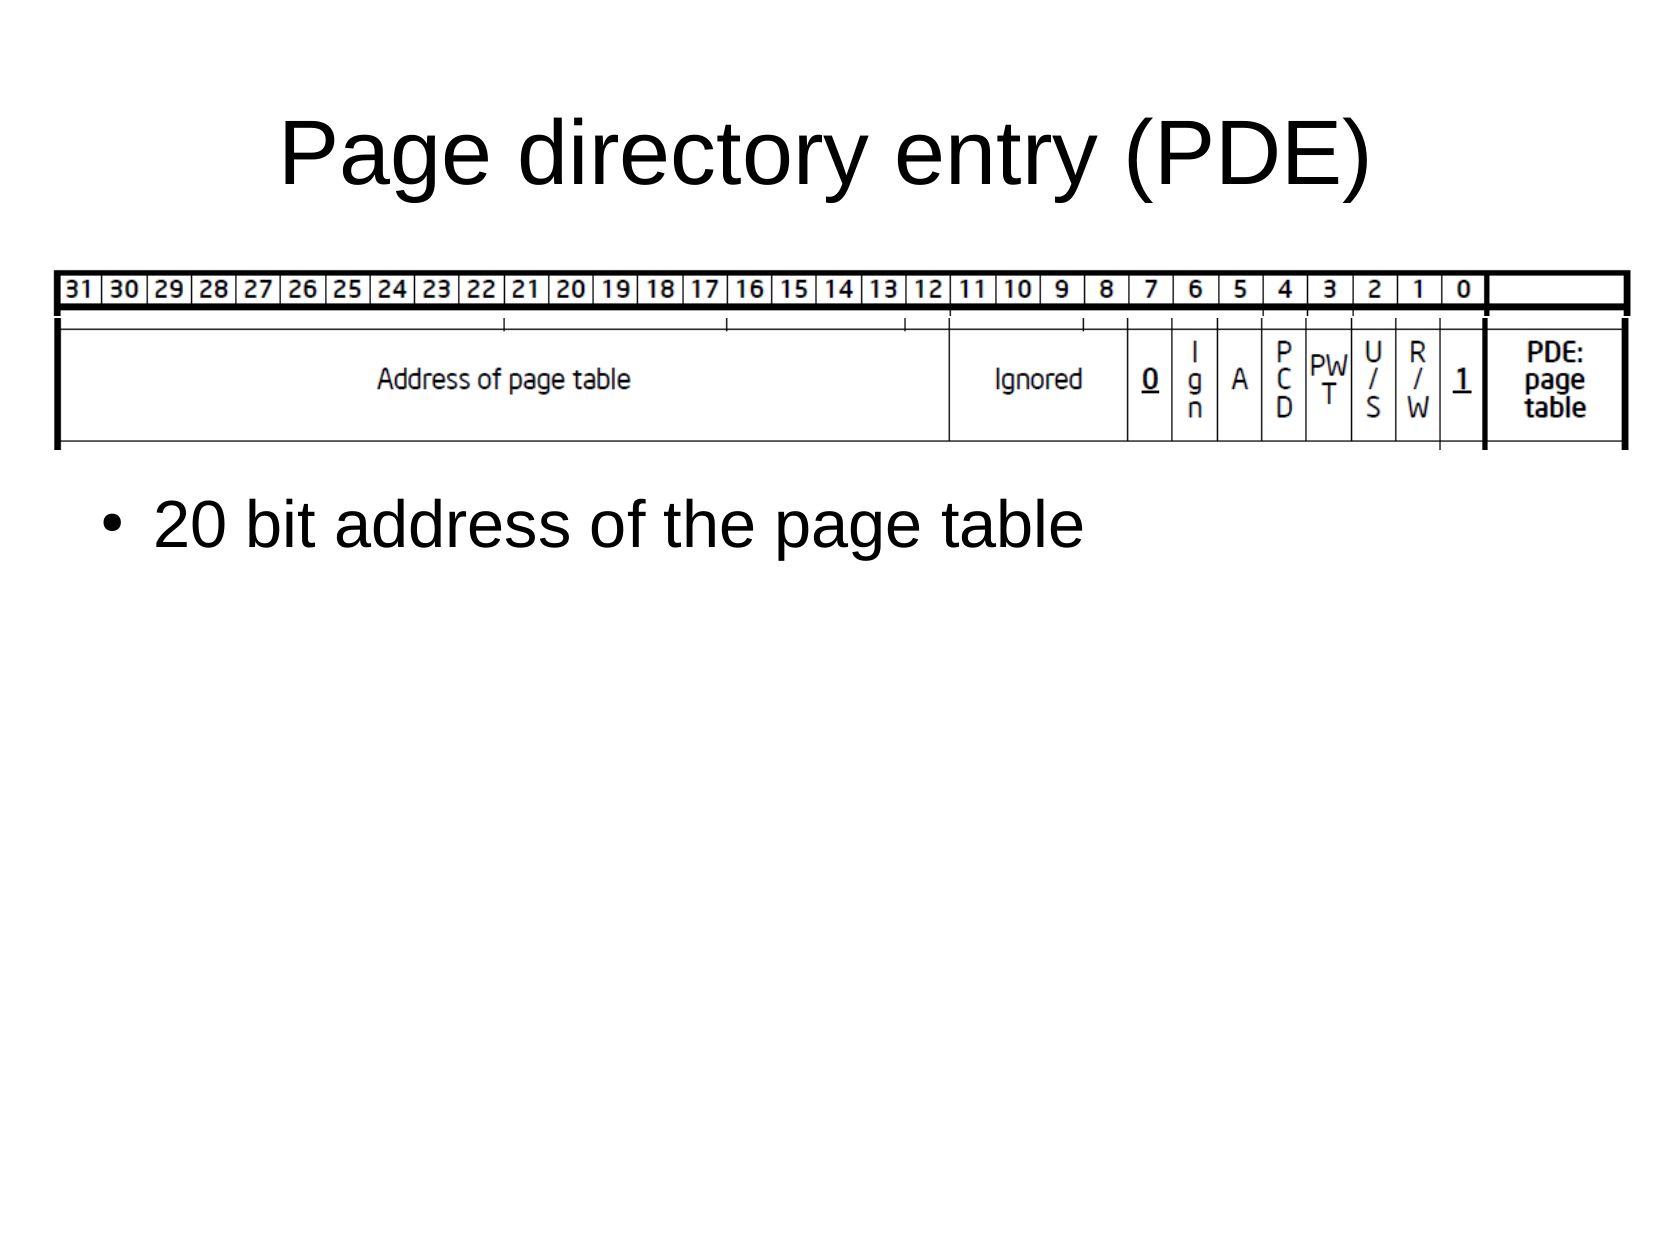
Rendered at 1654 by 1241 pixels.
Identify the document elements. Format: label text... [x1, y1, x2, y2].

picture [37, 318, 1642, 451]
picture [42, 262, 1636, 316]
list 20 bit address of the page table [82, 487, 1571, 1088]
title Page directory entry (PDE) [82, 49, 1571, 257]
